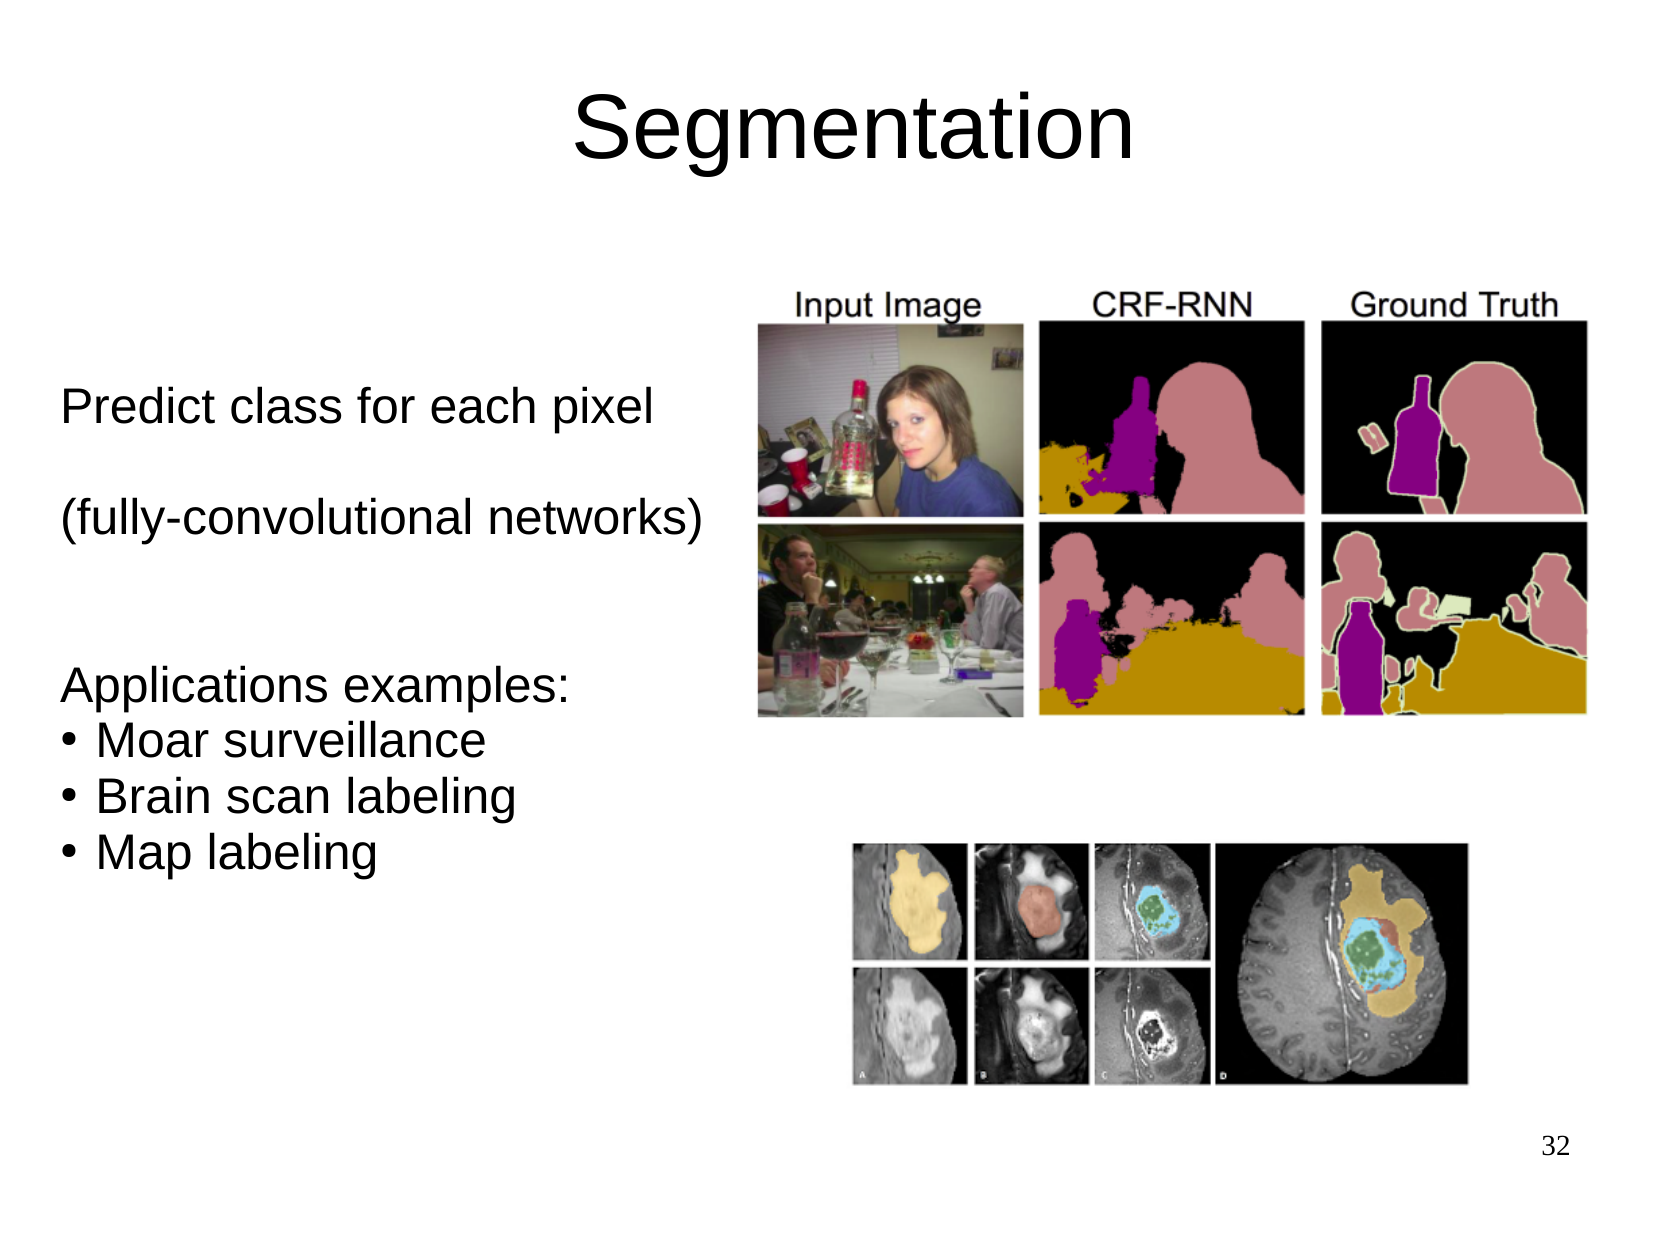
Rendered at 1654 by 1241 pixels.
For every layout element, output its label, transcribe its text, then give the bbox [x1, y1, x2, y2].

text_box Segmentation [299, 75, 1410, 178]
picture [750, 284, 1591, 721]
picture [846, 839, 1471, 1089]
text_box Predict class for each pixel (fully-convolutional networks) Applications examples: Moar surveillance Brain scan labeling Map labeling [60, 274, 721, 1040]
